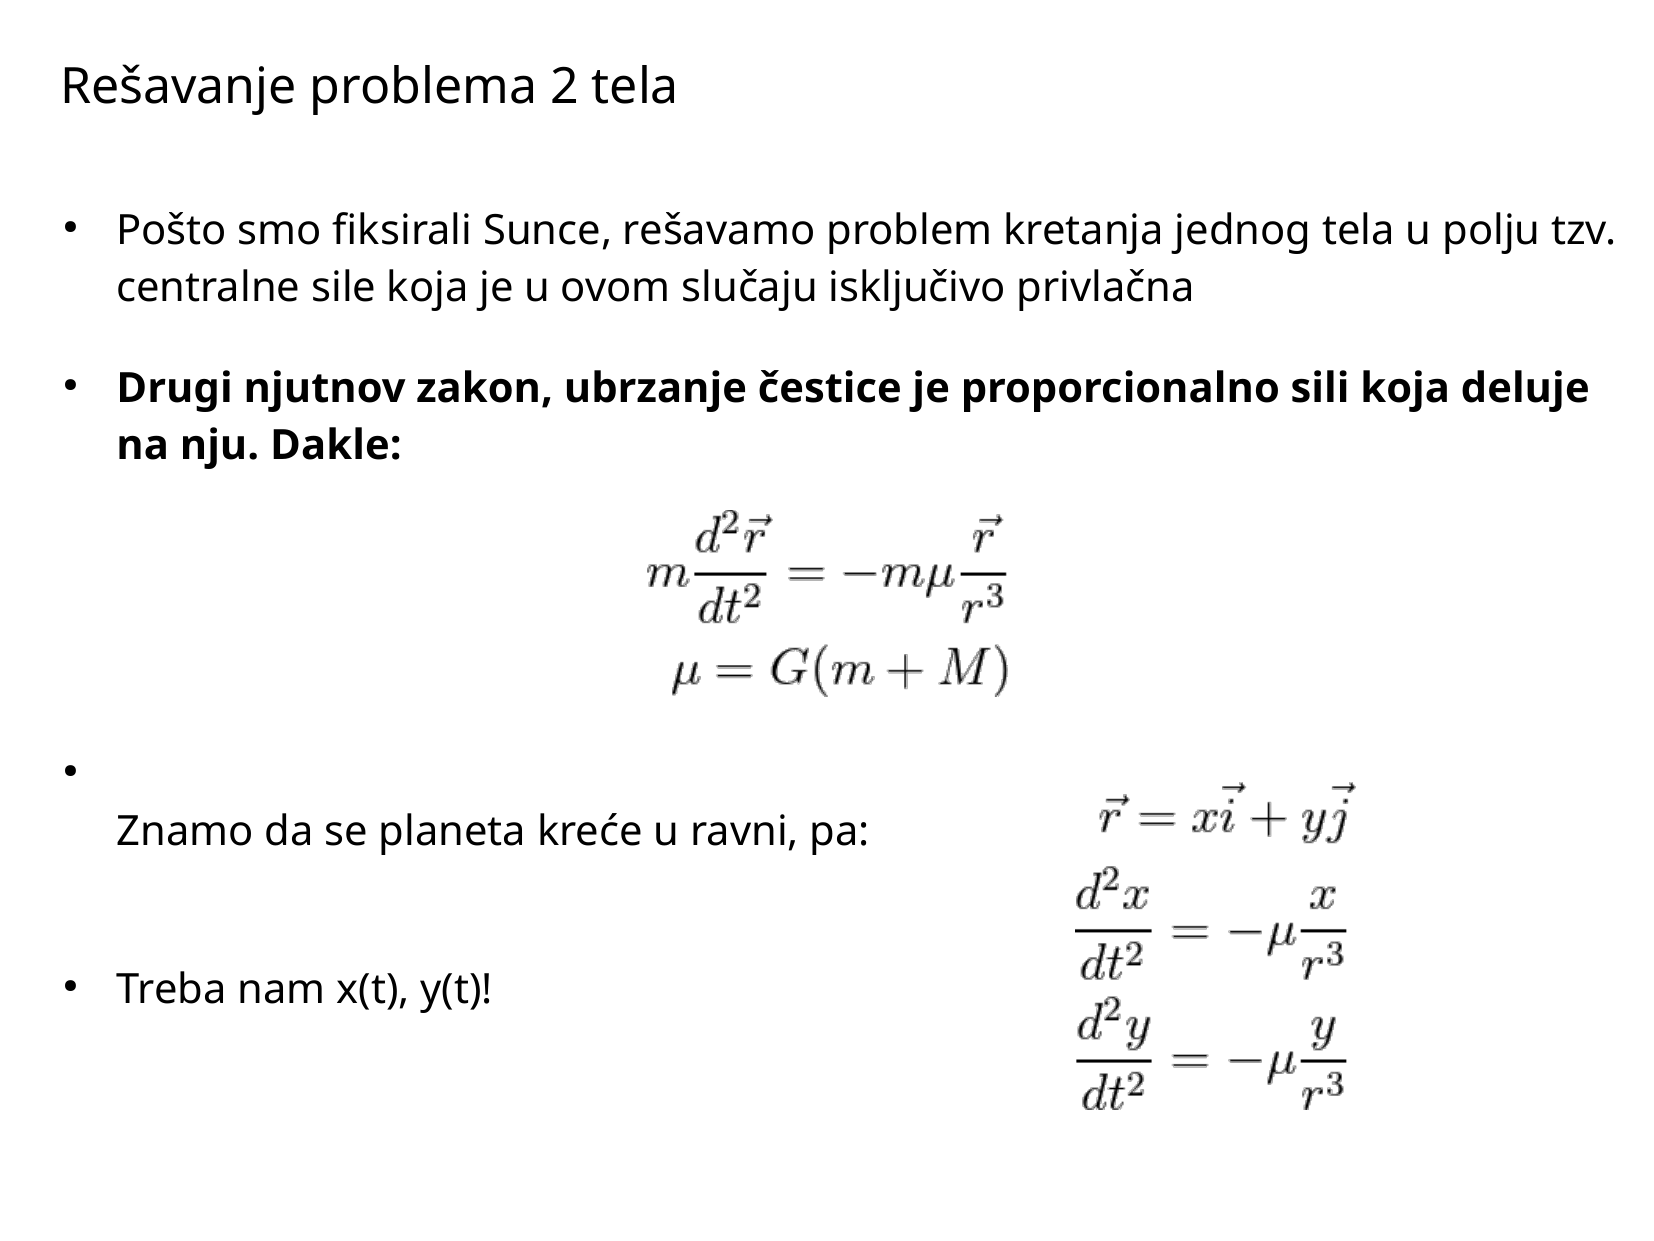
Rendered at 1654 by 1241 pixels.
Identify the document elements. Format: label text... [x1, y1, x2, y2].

title Rešavanje problema 2 tela [59, 17, 1648, 150]
list Pošto smo fiksirali Sunce, rešavamo problem kretanja jednog tela u polju tzv. centralne sile koja je u ovom slučaju isključivo privlačna Drugi njutnov zakon, ubrzanje čestice je proporcionalno sili koja deluje na nju. Dakle: Znamo da se planeta kreće u ravni, pa: Treba nam x(t), y(t)! [45, 199, 1635, 1173]
picture [1075, 782, 1356, 1110]
picture [646, 510, 1008, 697]
